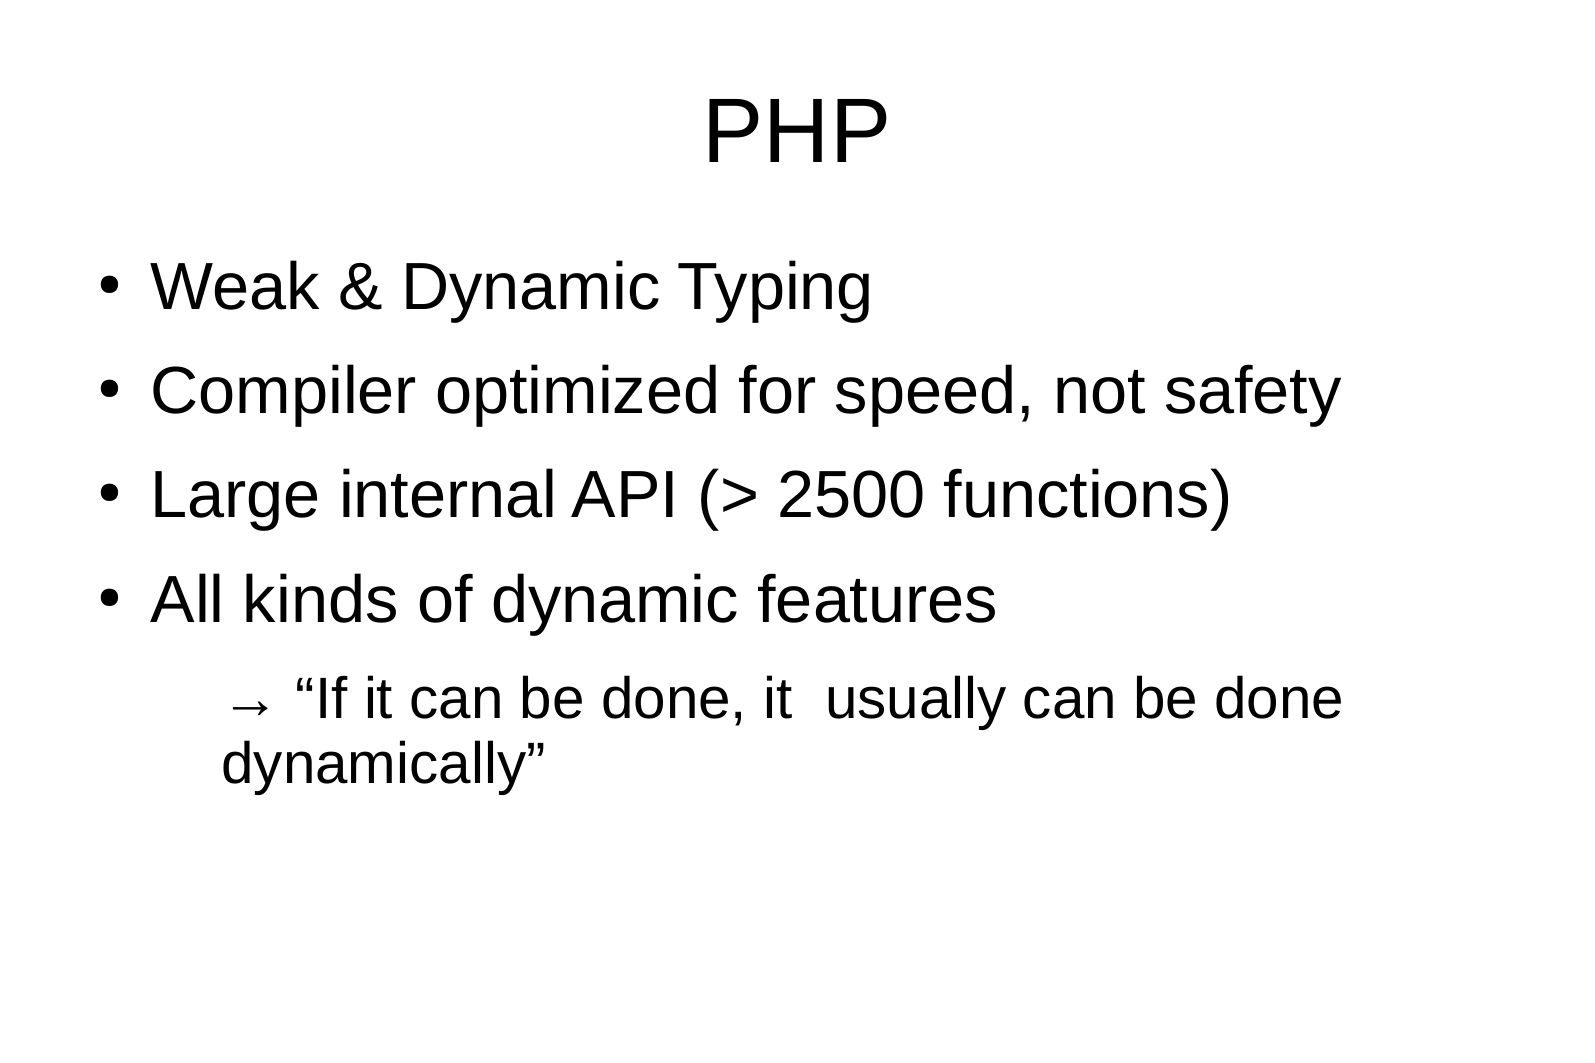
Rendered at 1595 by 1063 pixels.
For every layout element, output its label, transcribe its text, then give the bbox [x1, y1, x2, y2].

list Weak & Dynamic Typing Compiler optimized for speed, not safety Large internal API (> 2500 functions) All kinds of dynamic features → “If it can be done, it usually can be done dynamically” [79, 248, 1515, 936]
title PHP [79, 49, 1515, 213]
